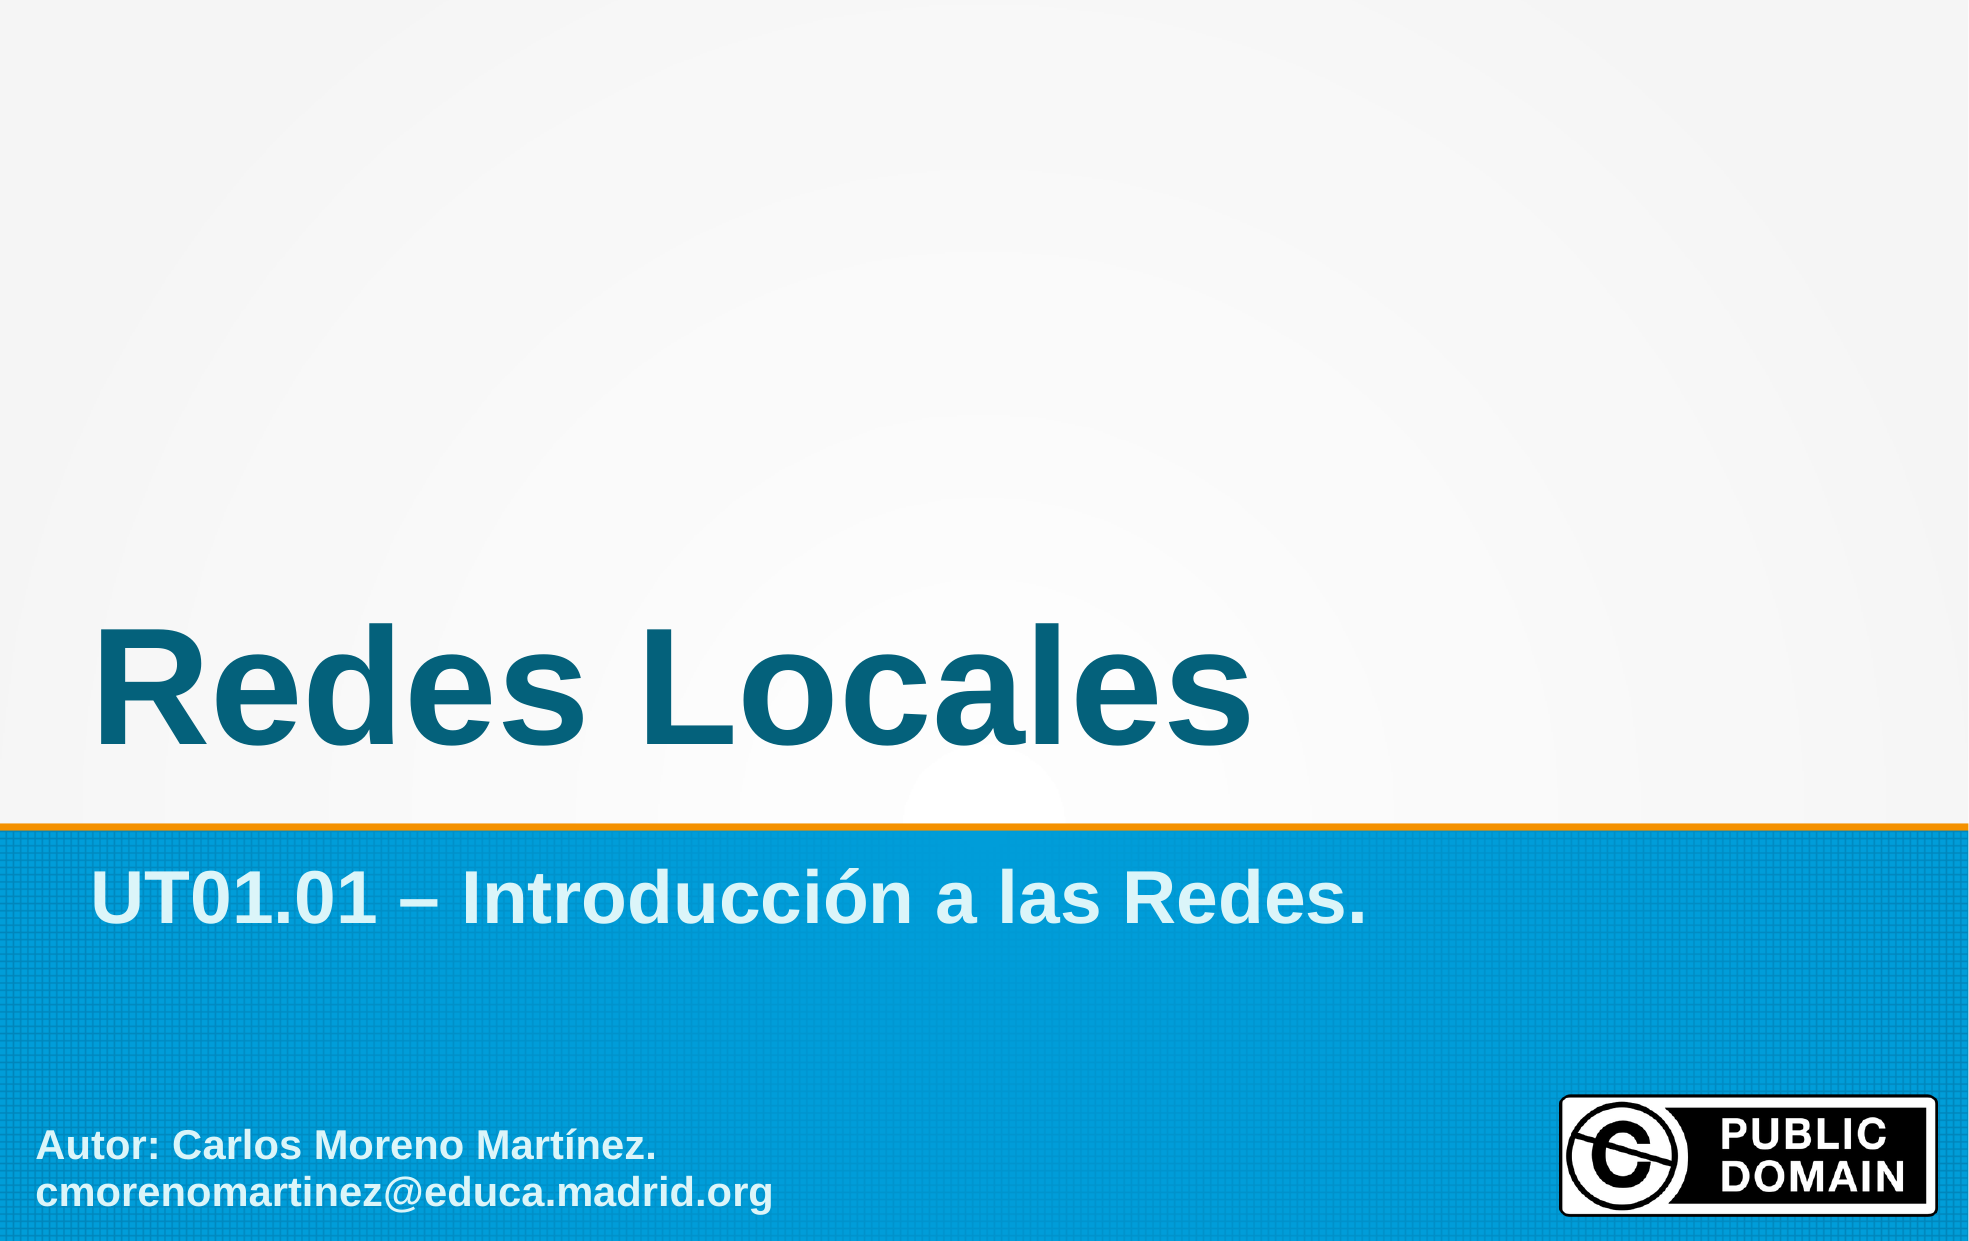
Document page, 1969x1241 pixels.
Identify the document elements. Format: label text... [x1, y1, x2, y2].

picture [1560, 1096, 1937, 1216]
subtitle UT01.01 – Introducción a las Redes. [90, 855, 1861, 957]
title Redes Locales [90, 49, 1862, 781]
picture [0, 0, 1969, 830]
text_box Autor: Carlos Moreno Martínez. cmorenomartinez@educa.madrid.org [35, 1122, 1109, 1220]
